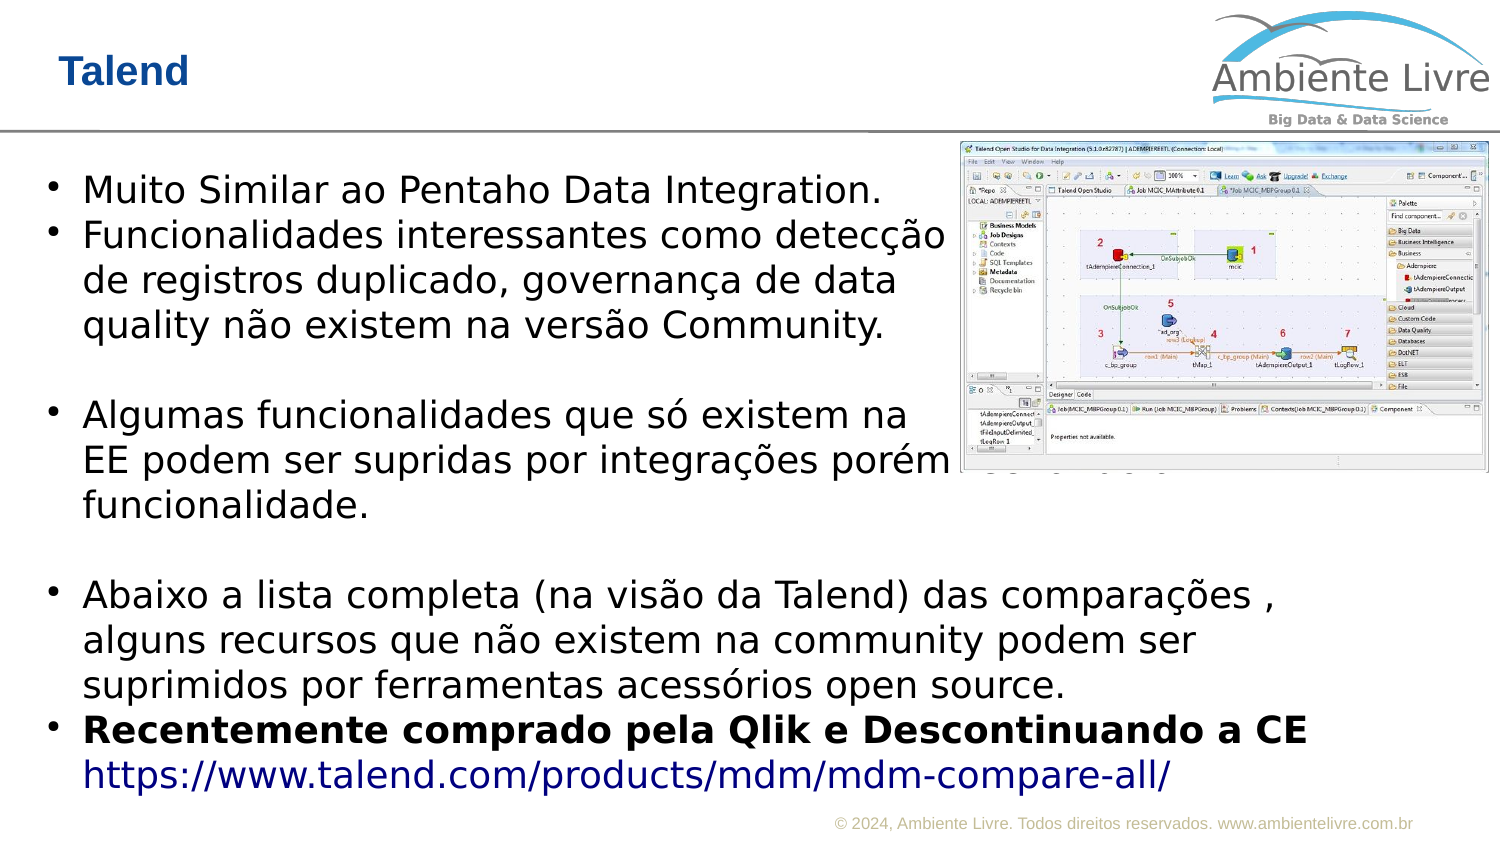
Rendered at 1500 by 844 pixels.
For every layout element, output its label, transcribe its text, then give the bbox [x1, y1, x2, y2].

picture [960, 141, 1489, 473]
text_box Muito Similar ao Pentaho Data Integration. Funcionalidades interessantes como detecção de registros duplicado, governança de data quality não existem na versão Community. Algumas funcionalidades que só existem na EE podem ser supridas por integrações porém recriando a funcionalidade. Abaixo a lista completa (na visão da Talend) das comparações , alguns recursos que não existem na community podem ser suprimidos por ferramentas acessórios open source. Recentemente comprado pela Qlik e Descontinuando a CE https://www.talend.com/products/mdm/mdm-compare-all/ [32, 158, 1347, 804]
picture [1212, 11, 1489, 127]
title Talend [43, 8, 1127, 129]
